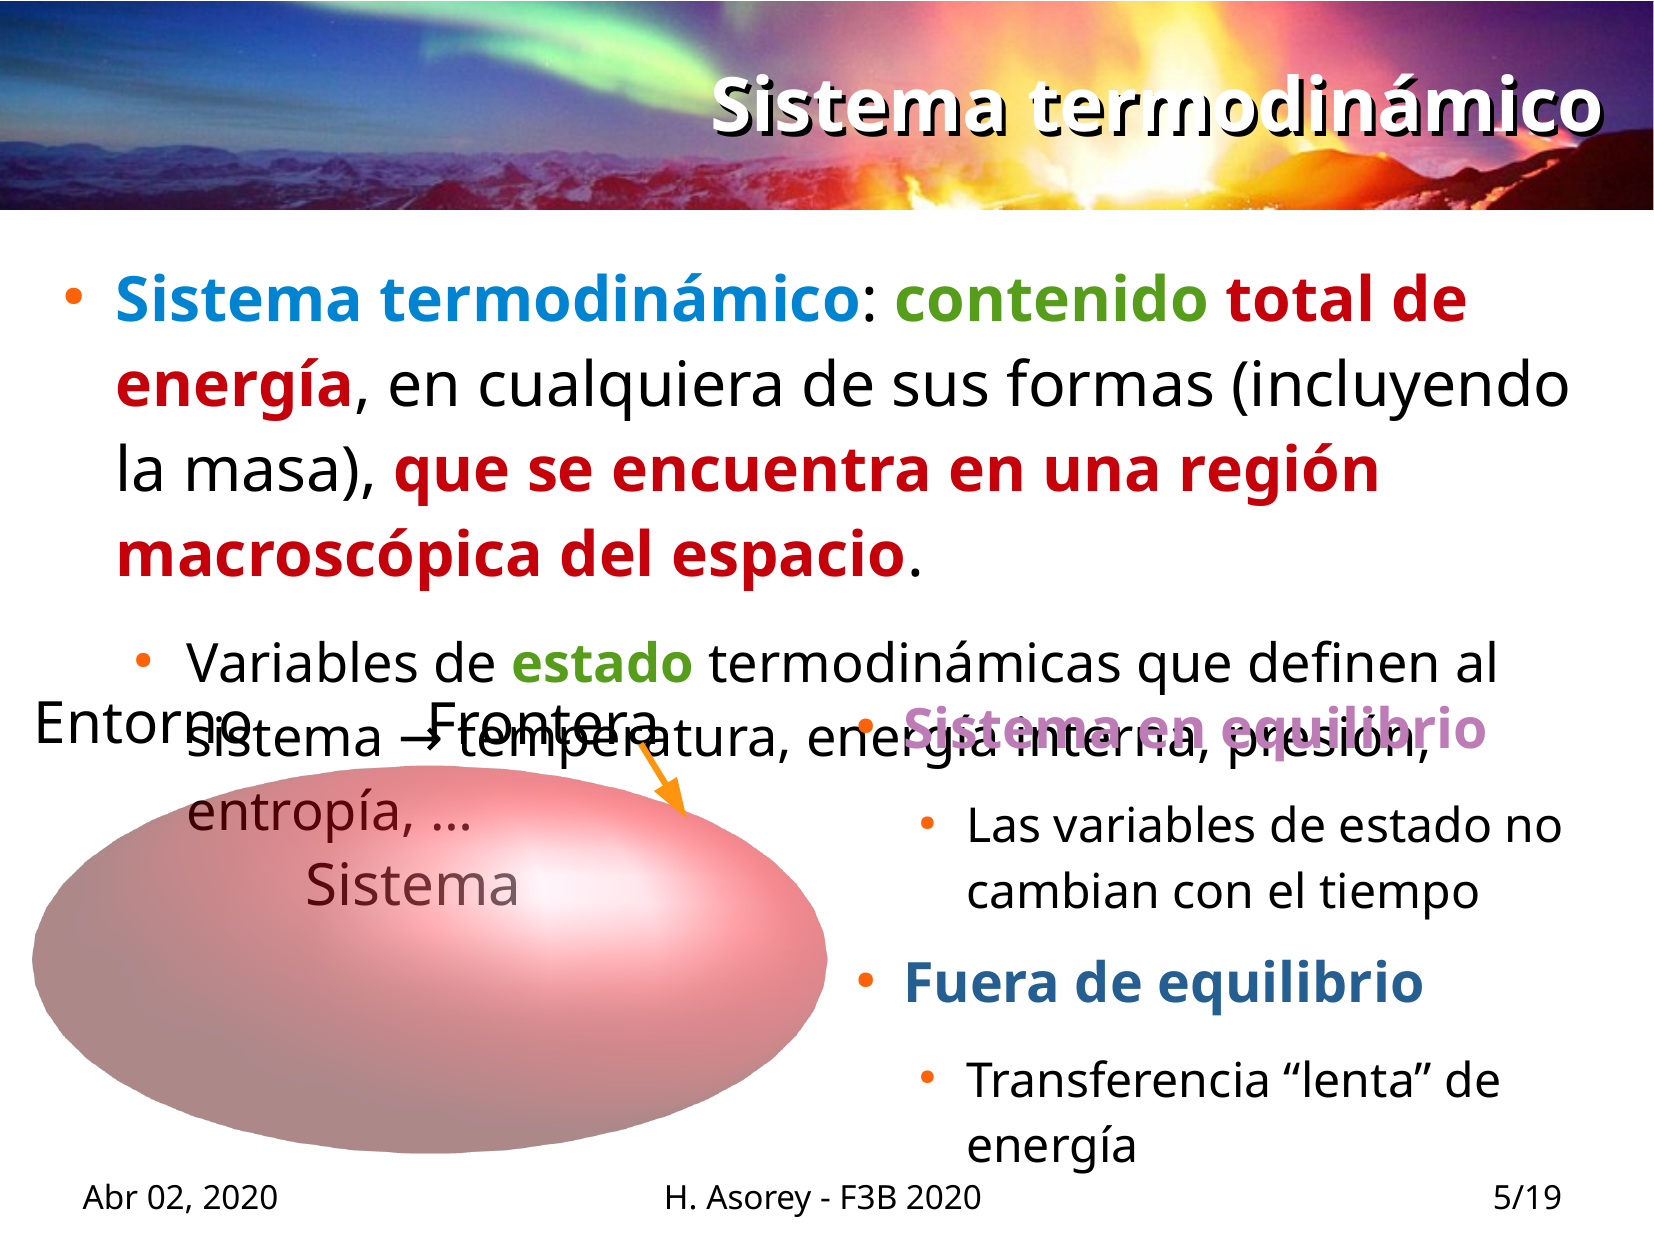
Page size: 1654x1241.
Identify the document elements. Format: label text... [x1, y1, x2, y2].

text_box Entorno [19, 673, 248, 760]
title Sistema termodinámico [45, 15, 1606, 191]
picture [0, 1, 1654, 210]
text_box Frontera [411, 675, 647, 761]
list Sistema termodinámico: contenido total de energía, en cualquiera de sus formas (incluyendo la masa), que se encuentra en una región macroscópica del espacio. Variables de estado termodinámicas que definen al sistema → temperatura, energía interna, presión, entropía, … [45, 255, 1606, 1156]
list Sistema en equilibrio Las variables de estado no cambian con el tiempo Fuera de equilibrio Transferencia “lenta” de energía [840, 689, 1606, 1185]
